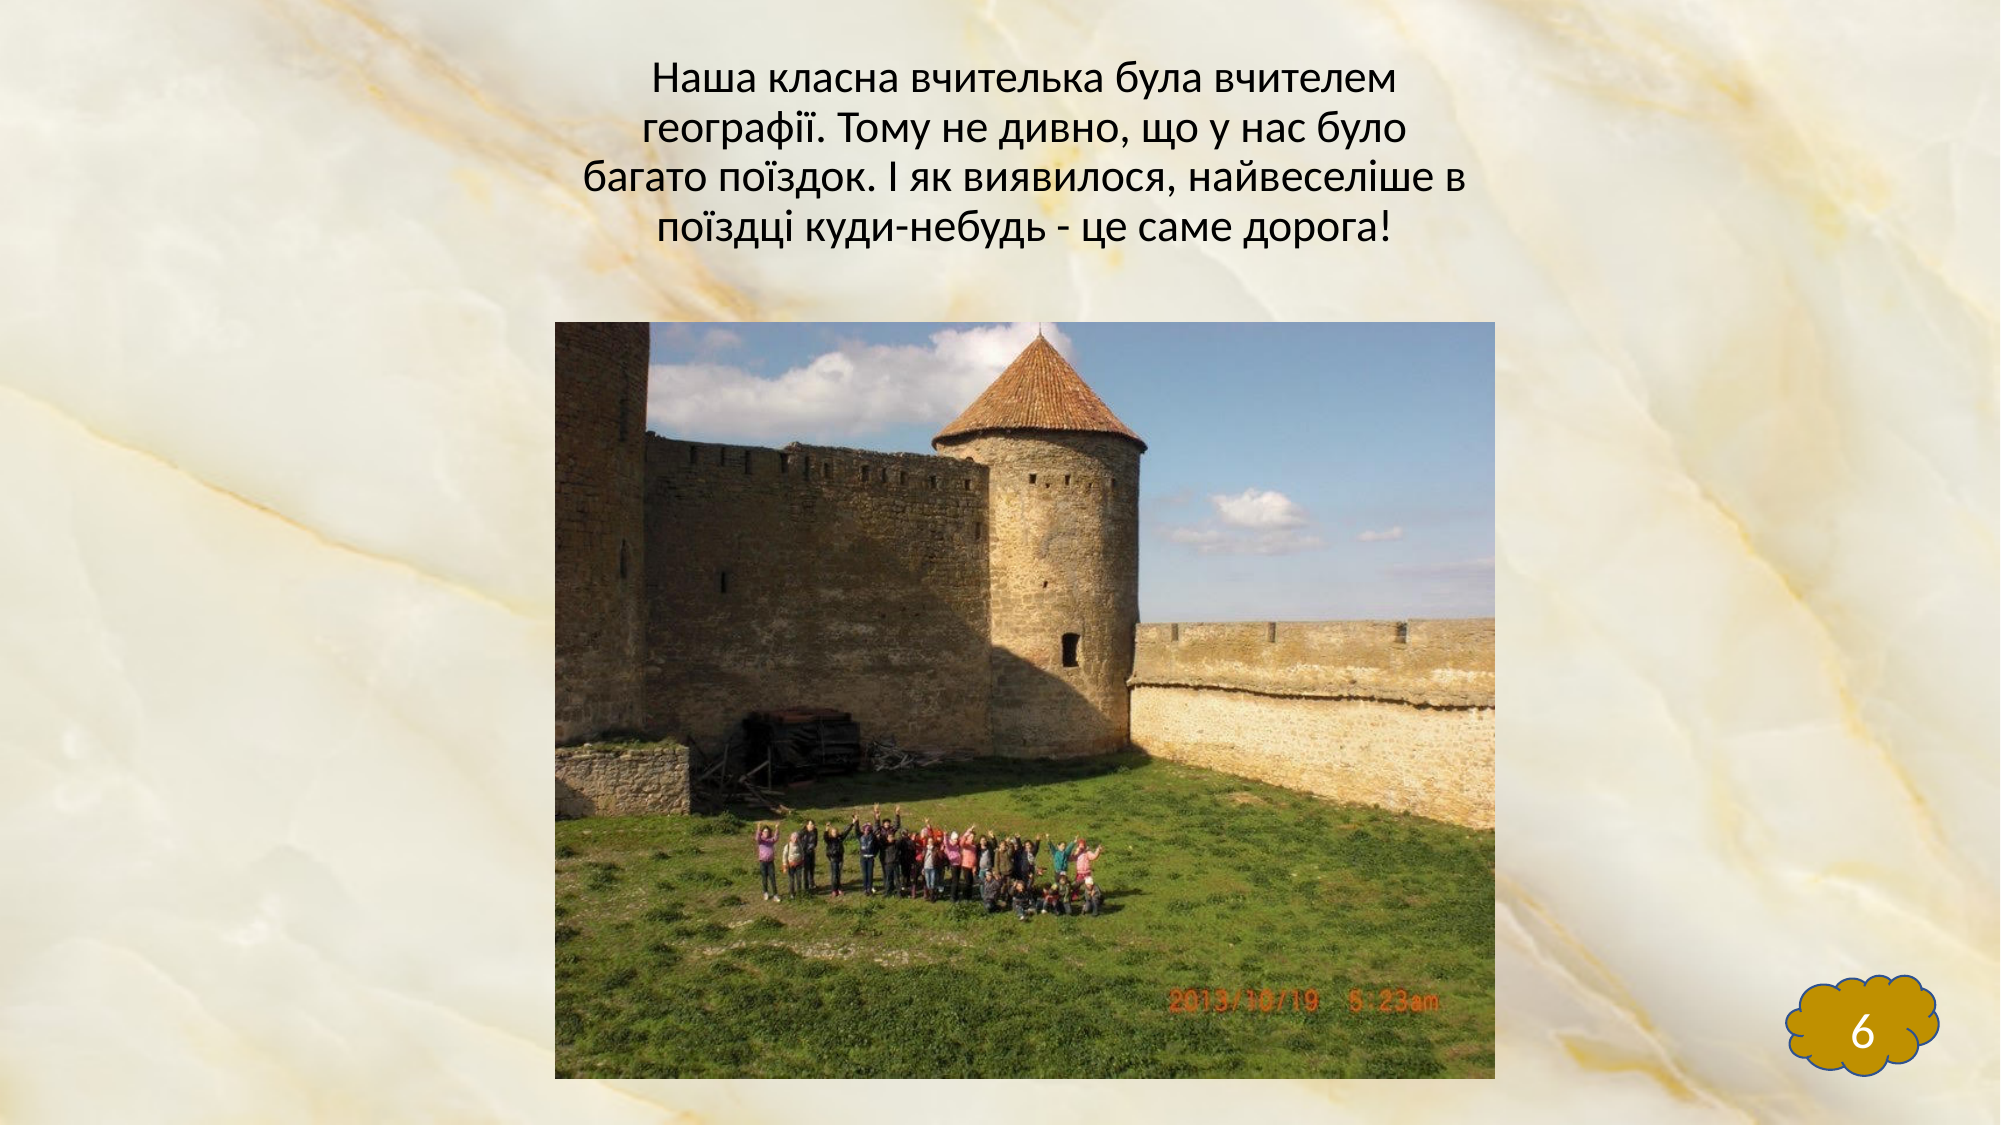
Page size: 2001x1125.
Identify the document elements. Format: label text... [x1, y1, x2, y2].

text_box 6 [1786, 975, 1939, 1076]
picture [555, 322, 1495, 1080]
list Наша класна вчителька була вчителем географії. Тому не дивно, що у нас було багато поїздок. І як виявилося, найвеселіше в поїздці куди-небудь - це саме дорога! [563, 45, 1487, 266]
